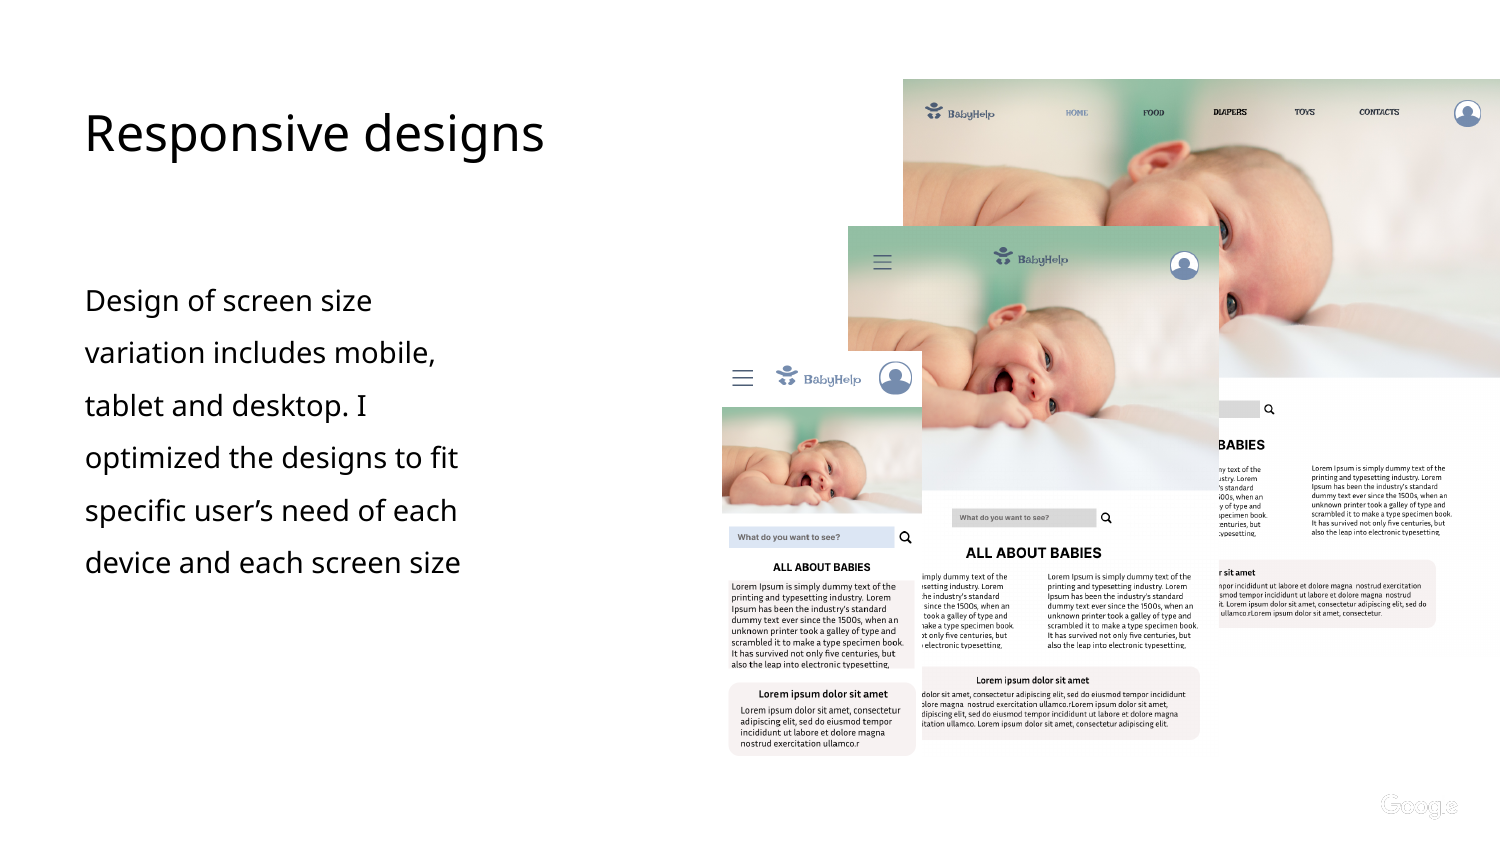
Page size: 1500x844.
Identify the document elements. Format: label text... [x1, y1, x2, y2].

picture [722, 79, 1500, 783]
text_box Responsive designs [84, 85, 903, 177]
picture [1381, 794, 1458, 820]
text_box Design of screen size variation includes mobile, tablet and desktop. I optimized the designs to fit specific user’s need of each device and each screen size [84, 249, 483, 595]
